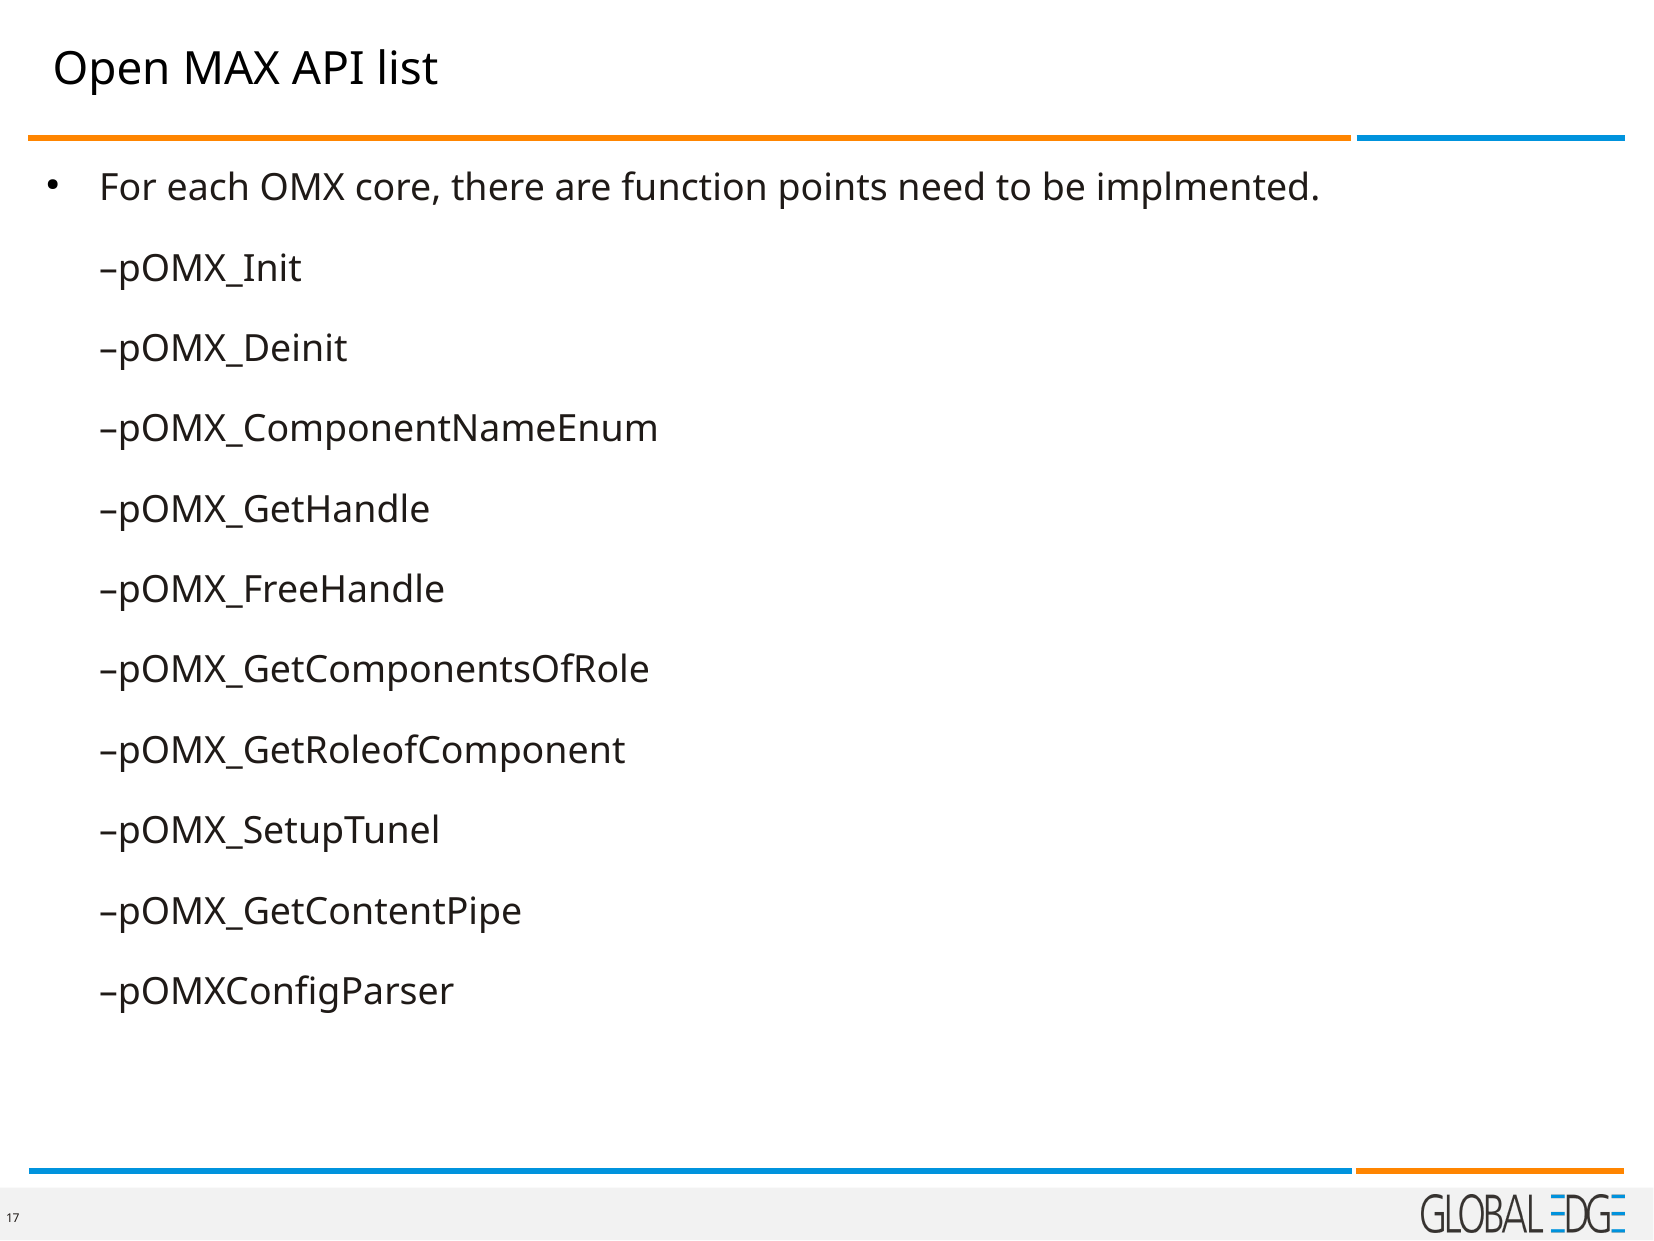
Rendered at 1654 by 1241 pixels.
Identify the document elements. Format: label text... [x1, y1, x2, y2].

picture [1421, 1194, 1625, 1233]
list For each OMX core, there are function points need to be implmented. –pOMX_Init –pOMX_Deinit –pOMX_ComponentNameEnum –pOMX_GetHandle –pOMX_FreeHandle –pOMX_GetComponentsOfRole –pOMX_GetRoleofComponent –pOMX_SetupTunel –pOMX_GetContentPipe –pOMXConfigParser [28, 160, 1625, 1153]
title Open MAX API list [17, 18, 1499, 115]
